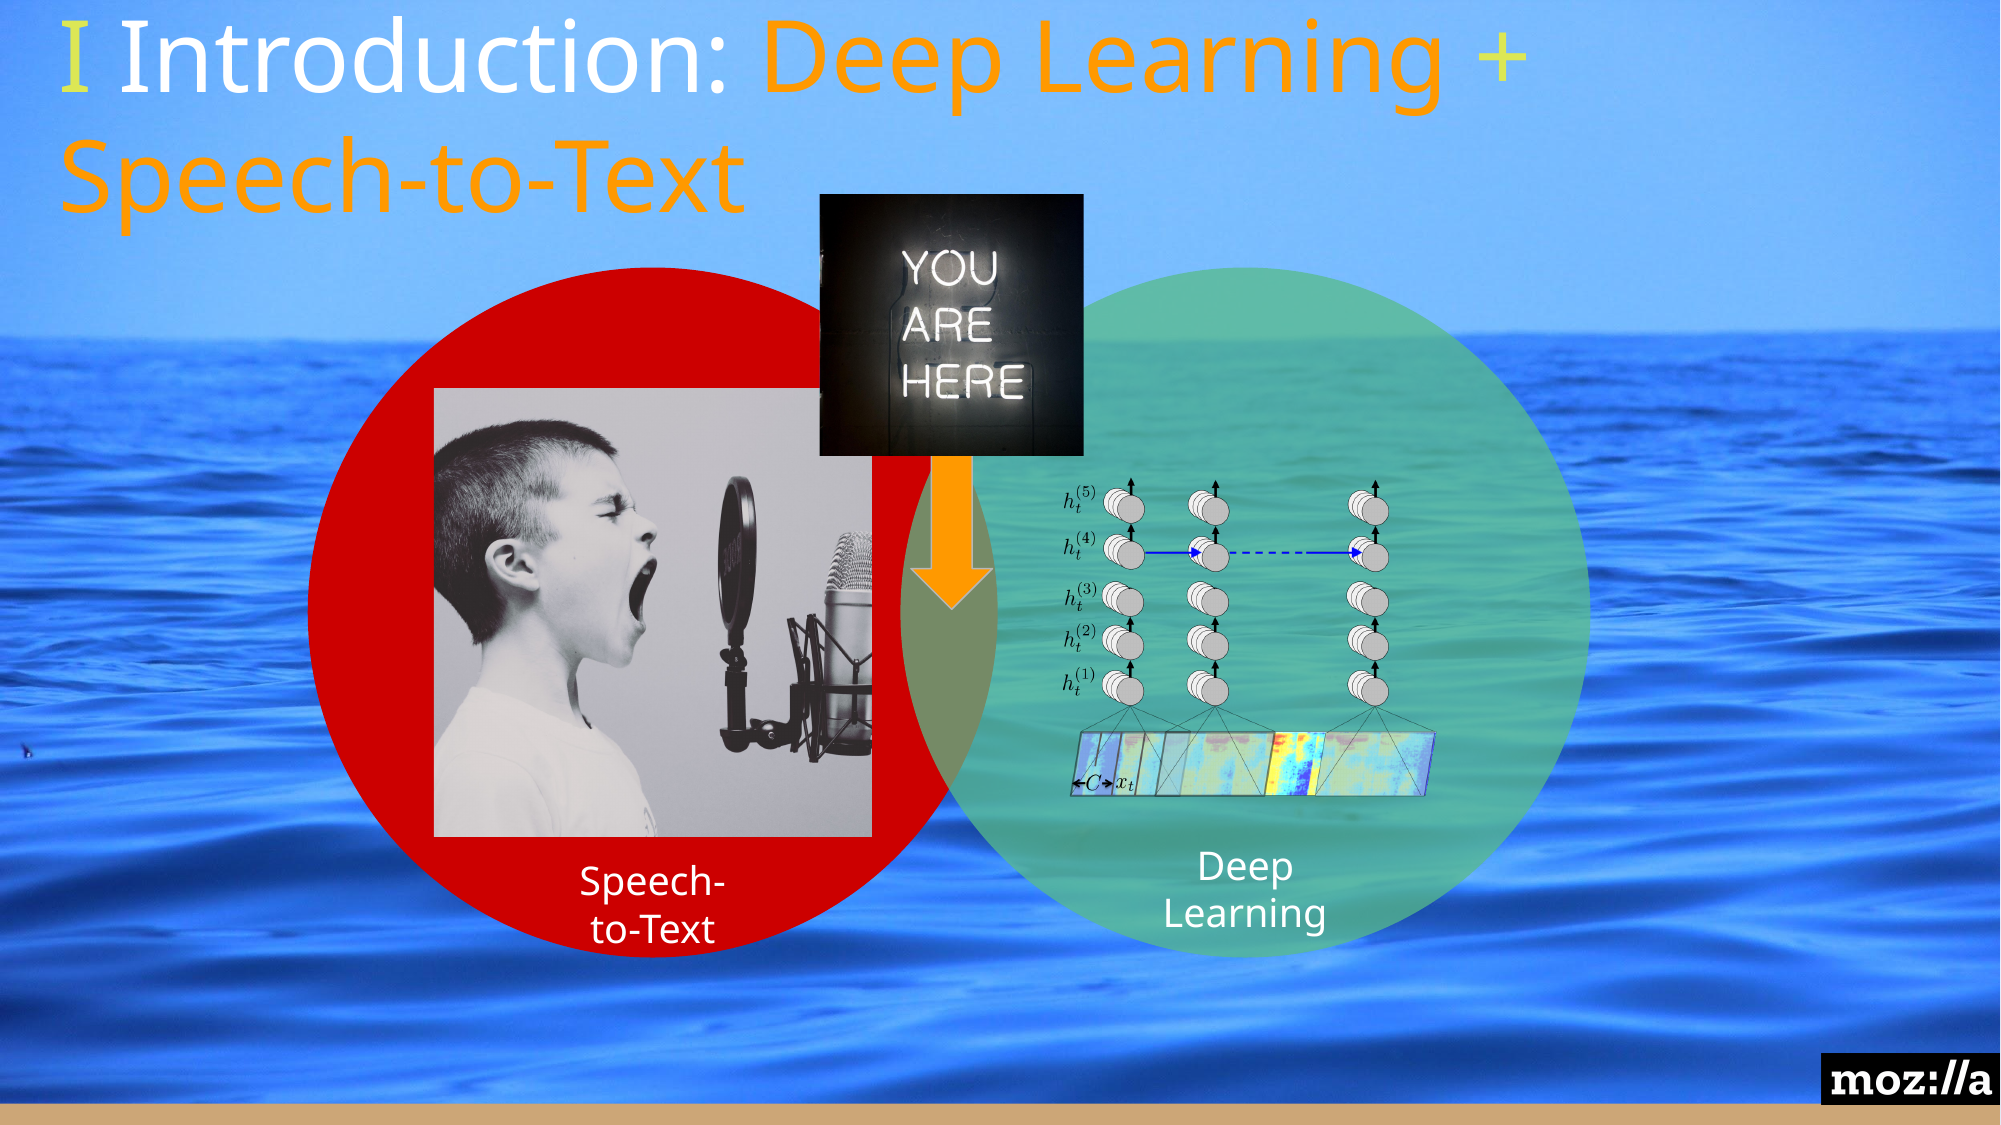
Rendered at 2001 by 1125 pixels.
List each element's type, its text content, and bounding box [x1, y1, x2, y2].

picture [0, 0, 2001, 1125]
text_box Speech-to-Text [534, 837, 771, 937]
text_box Deep Learning [1134, 820, 1357, 922]
text_box [771, 267, 1591, 958]
text_box [307, 267, 819, 937]
title I Introduction: Deep Learning + Speech-to-Text [38, 70, 1903, 253]
text_box [535, 937, 770, 958]
